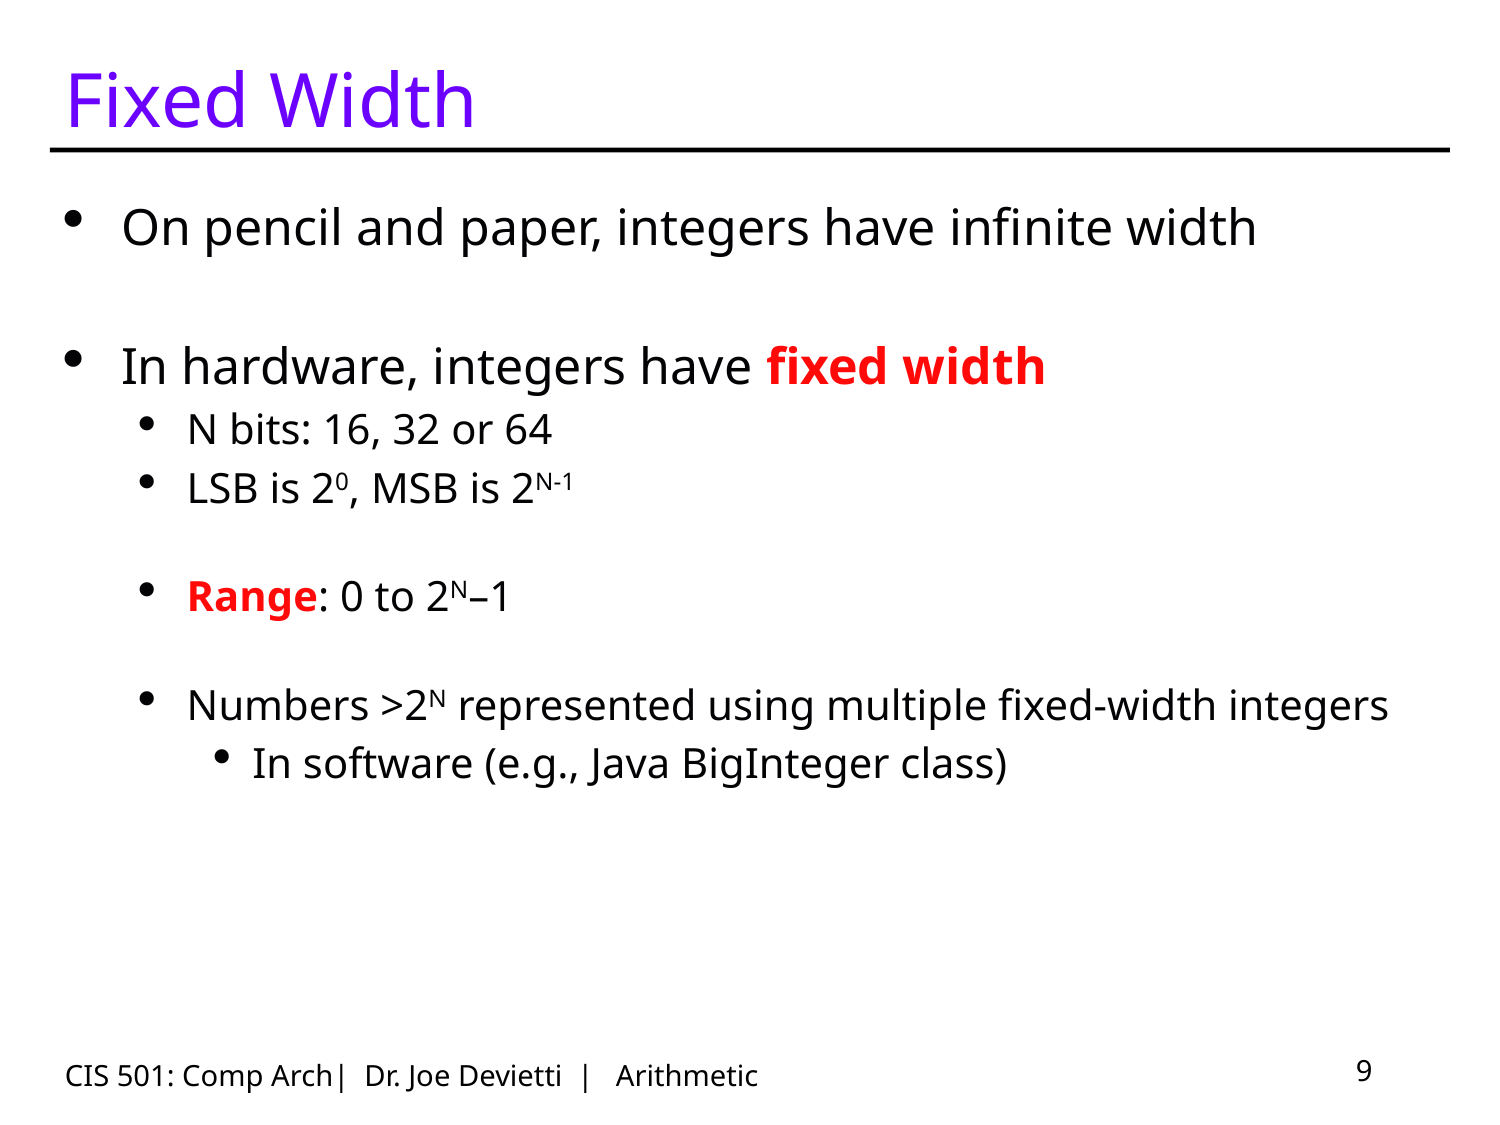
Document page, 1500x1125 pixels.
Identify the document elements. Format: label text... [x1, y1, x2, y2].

text_box <number> [1074, 1049, 1388, 1100]
text_box Fixed Width [49, 37, 1363, 150]
text_box CIS 501: Comp Arch| Dr. Joe Devietti | Arithmetic [49, 1049, 988, 1100]
text_box On pencil and paper, integers have infinite width In hardware, integers have fixed width N bits: 16, 32 or 64 LSB is 20, MSB is 2N-1 Range: 0 to 2N–1 Numbers >2N represented using multiple fixed-width integers In software (e.g., Java BigInteger class) [49, 187, 1450, 1025]
